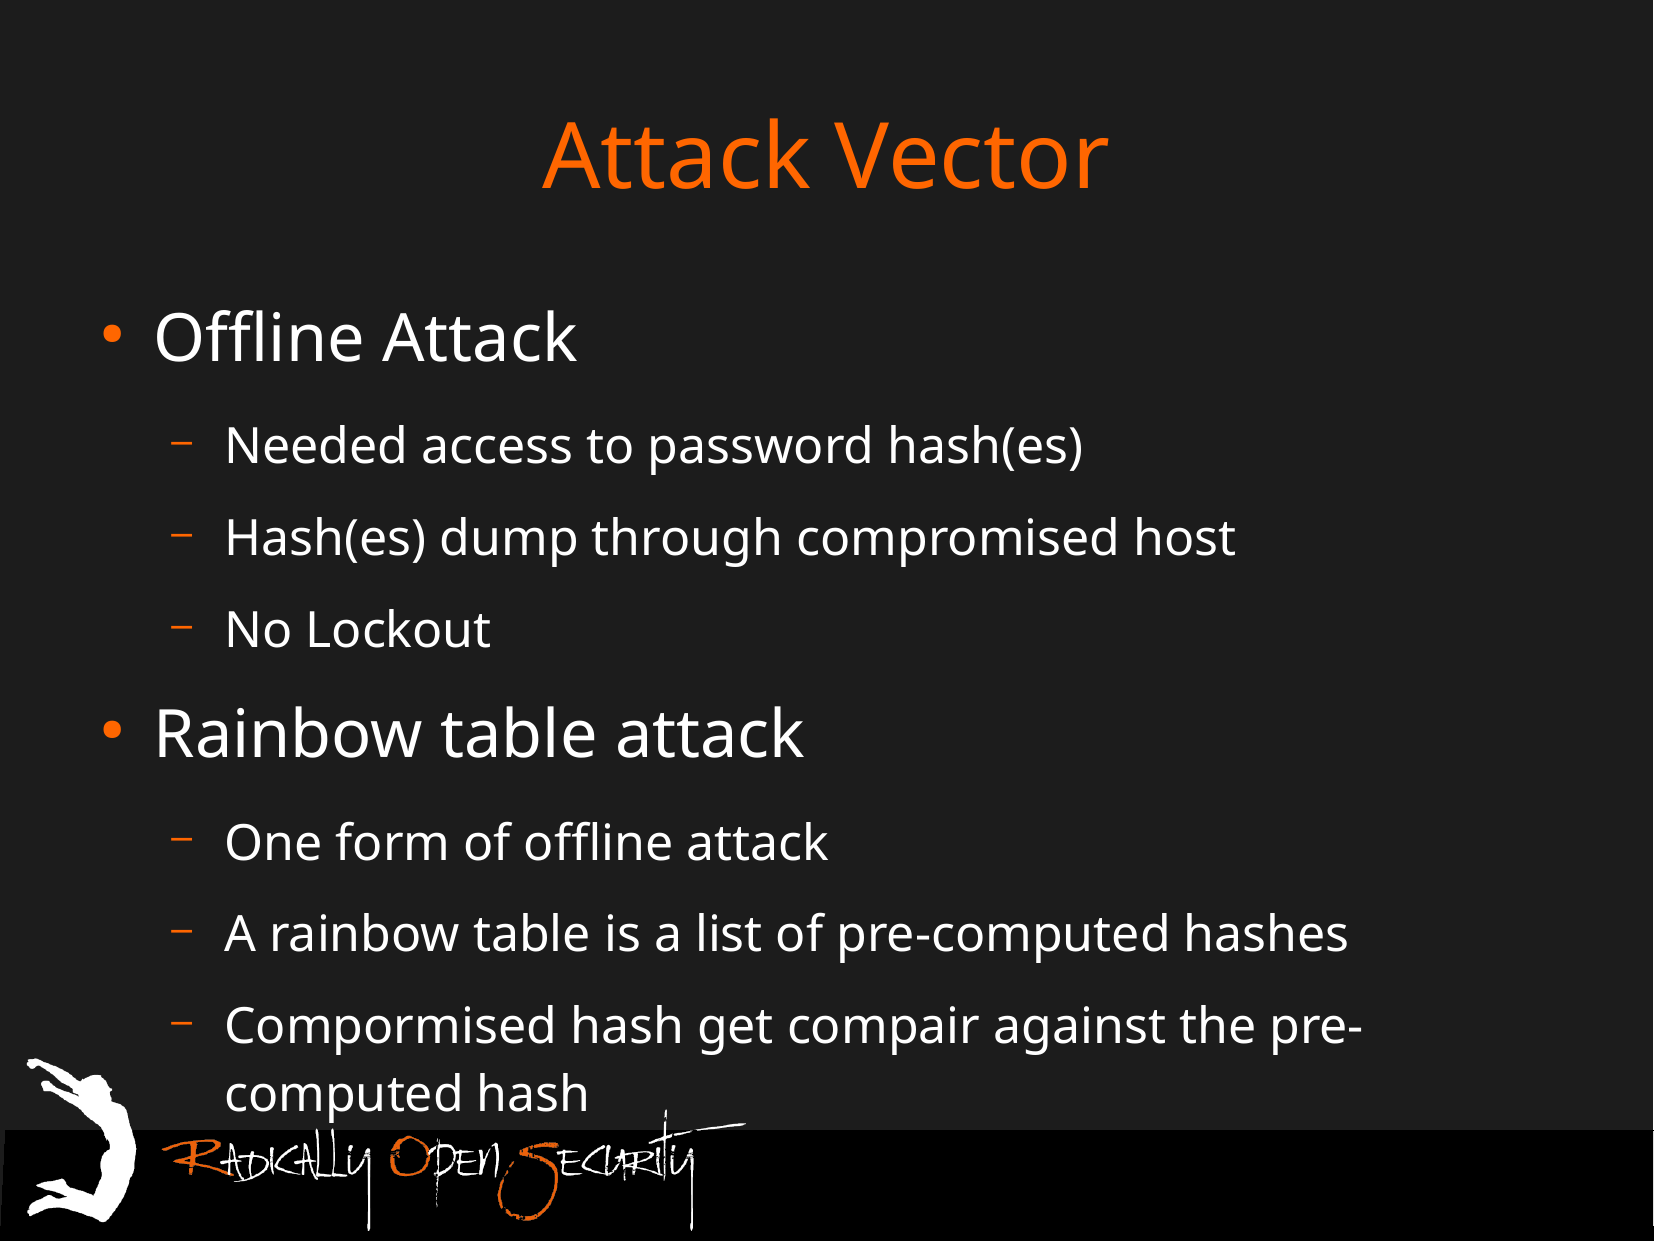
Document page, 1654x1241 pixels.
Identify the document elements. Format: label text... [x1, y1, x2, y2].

picture [341, 1033, 355, 1040]
picture [0, 1022, 778, 1241]
list Offline Attack Needed access to password hash(es) Hash(es) dump through compromised host No Lockout Rainbow table attack One form of offline attack A rainbow table is a list of pre-computed hashes Compormised hash get compair against the pre-computed hash [82, 290, 1571, 1033]
picture [534, 1033, 548, 1040]
title Attack Vector [82, 49, 1571, 257]
picture [263, 1033, 278, 1040]
picture [371, 1033, 386, 1040]
picture [705, 1033, 719, 1040]
picture [608, 1033, 621, 1040]
